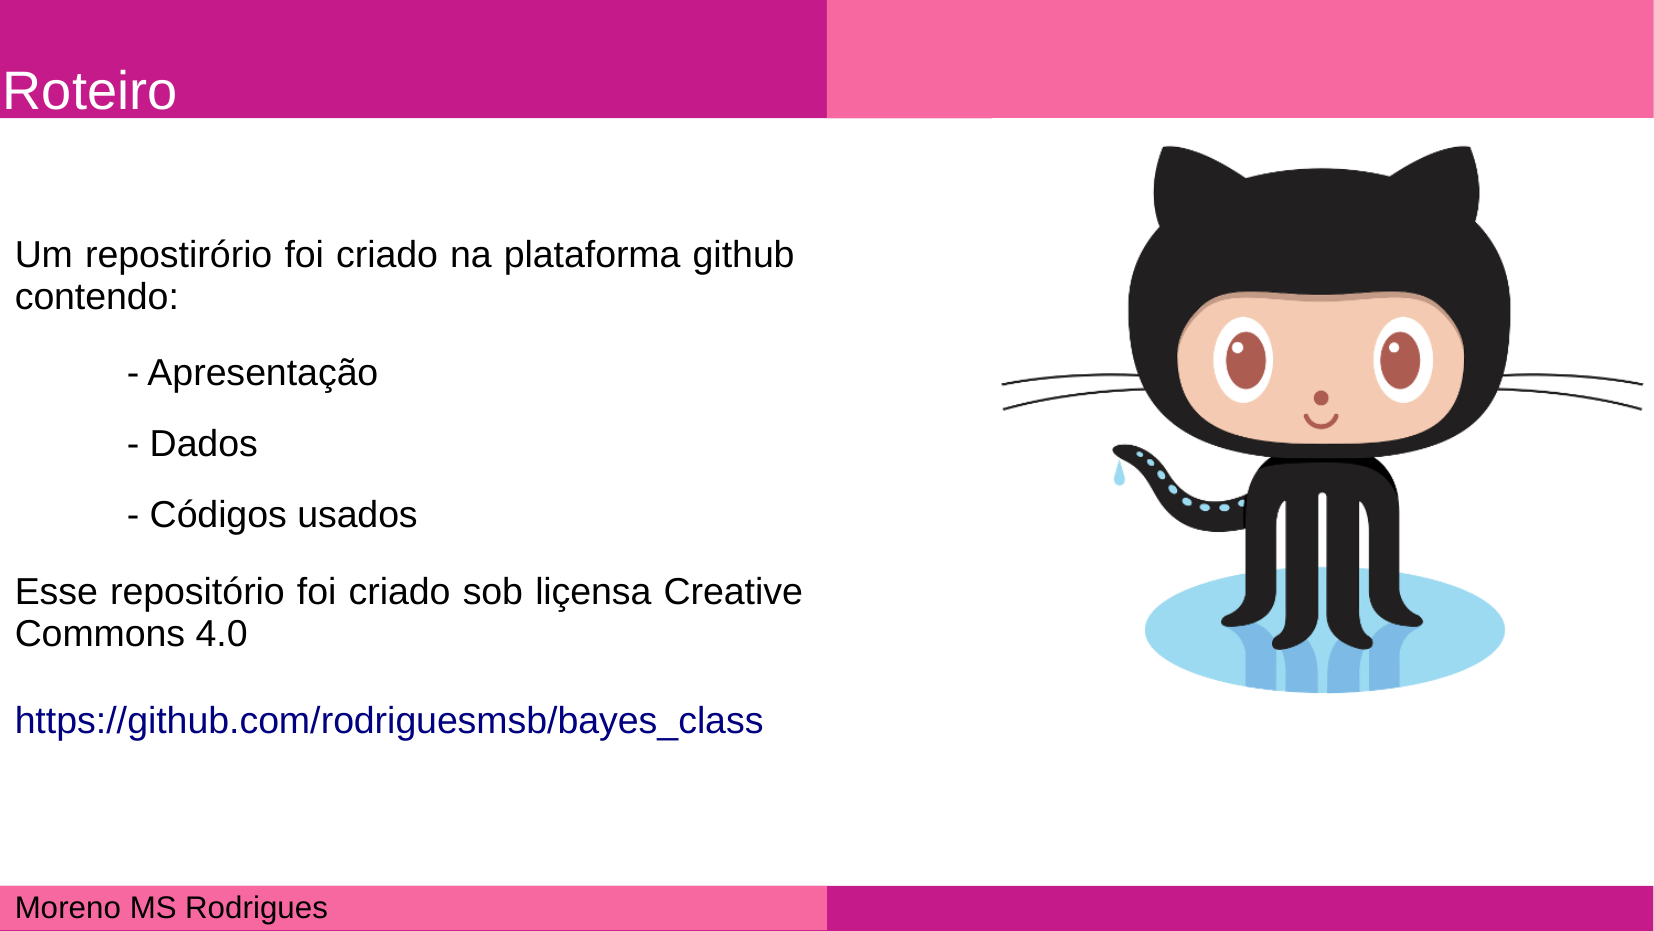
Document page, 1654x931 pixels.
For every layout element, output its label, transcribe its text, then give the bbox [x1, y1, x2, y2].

text_box Roteiro [0, 53, 393, 129]
text_box - Dados [112, 415, 939, 486]
text_box Um repostirório foi criado na plataforma github contendo: [0, 226, 827, 325]
text_box [0, 0, 1654, 119]
text_box https://github.com/rodriguesmsb/bayes_class [0, 692, 827, 792]
text_box Esse repositório foi criado sob liçensa Creative Commons 4.0 [0, 562, 827, 662]
text_box Moreno MS Rodrigues [0, 882, 404, 931]
text_box [404, 885, 1654, 931]
picture [992, 118, 1654, 709]
text_box - Apresentação [112, 344, 939, 415]
text_box - Códigos usados [112, 486, 939, 585]
